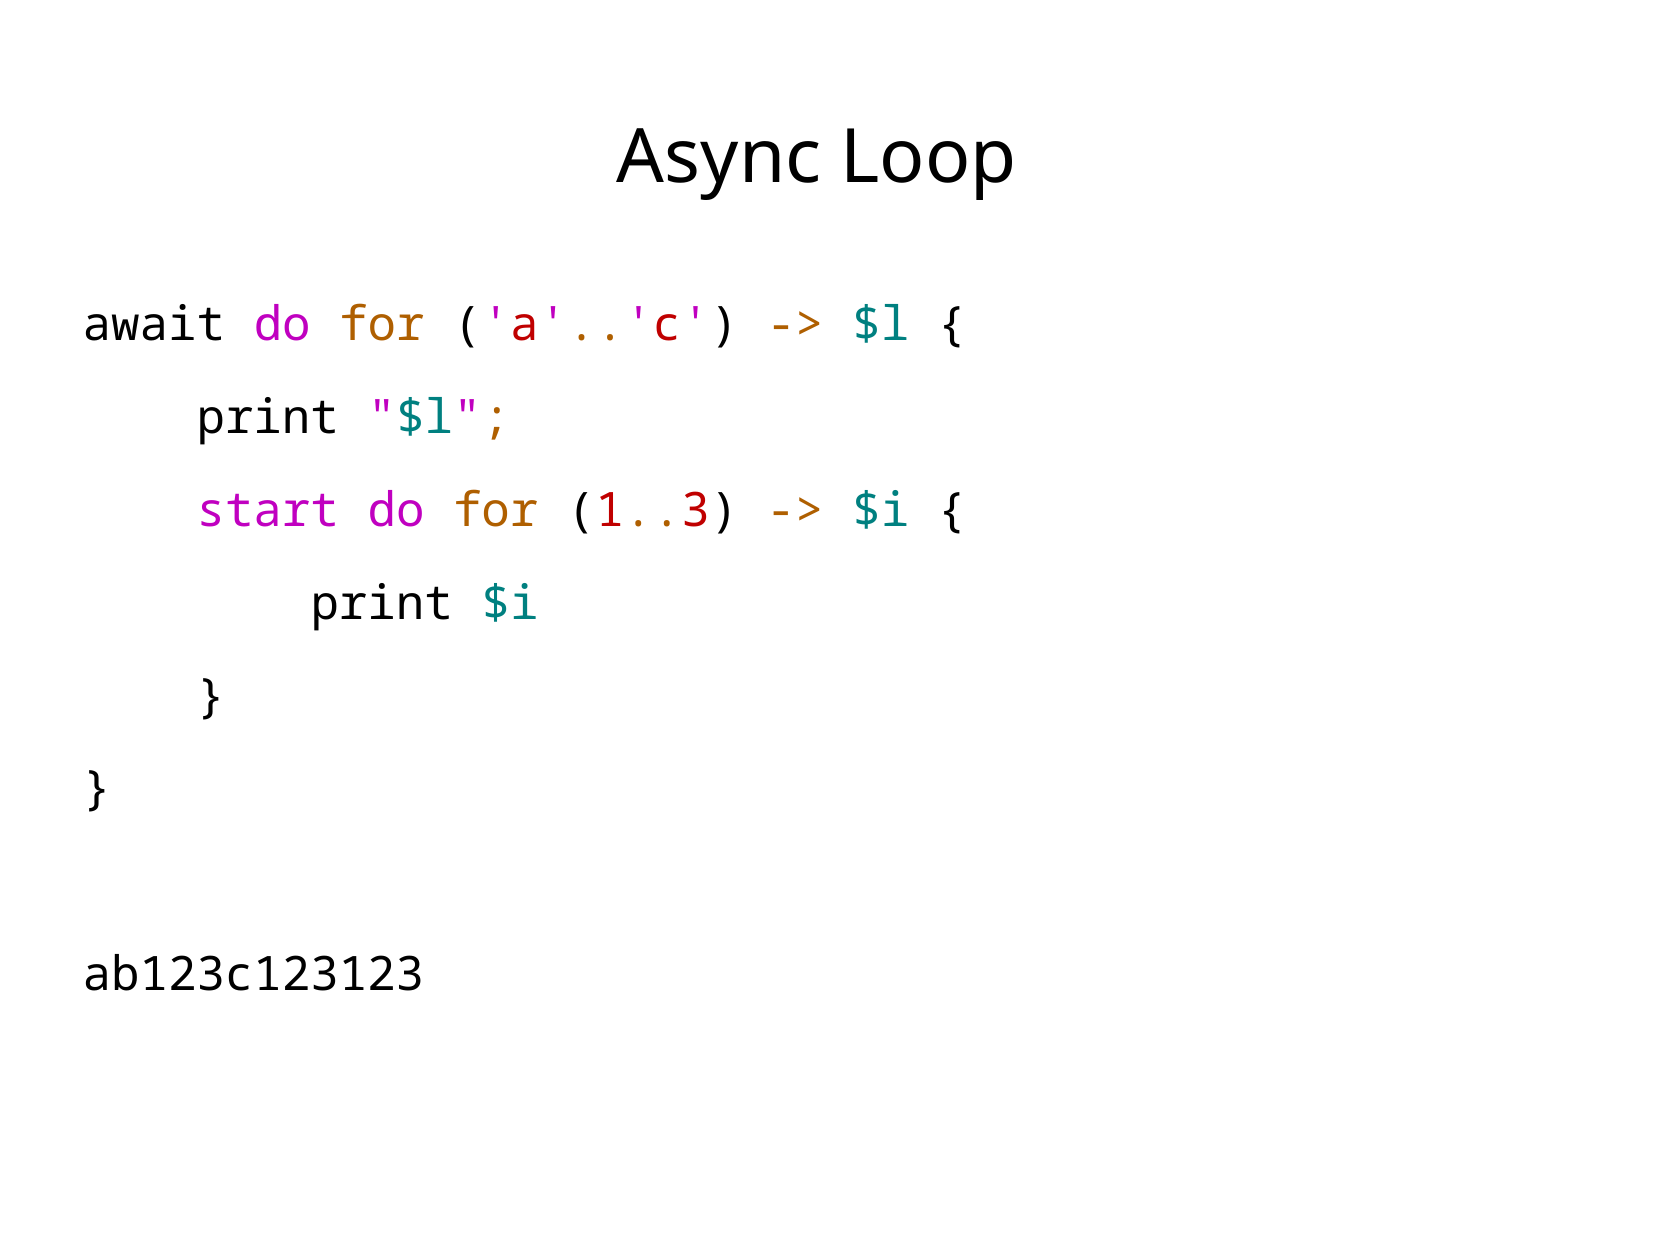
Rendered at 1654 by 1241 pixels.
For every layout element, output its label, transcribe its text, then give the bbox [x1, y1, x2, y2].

list await do for ('a'..'c') -> $l { print "$l"; start do for (1..3) -> $i { print $i } } ab123c123123 [82, 290, 1571, 1010]
title Async Loop [82, 49, 1571, 257]
